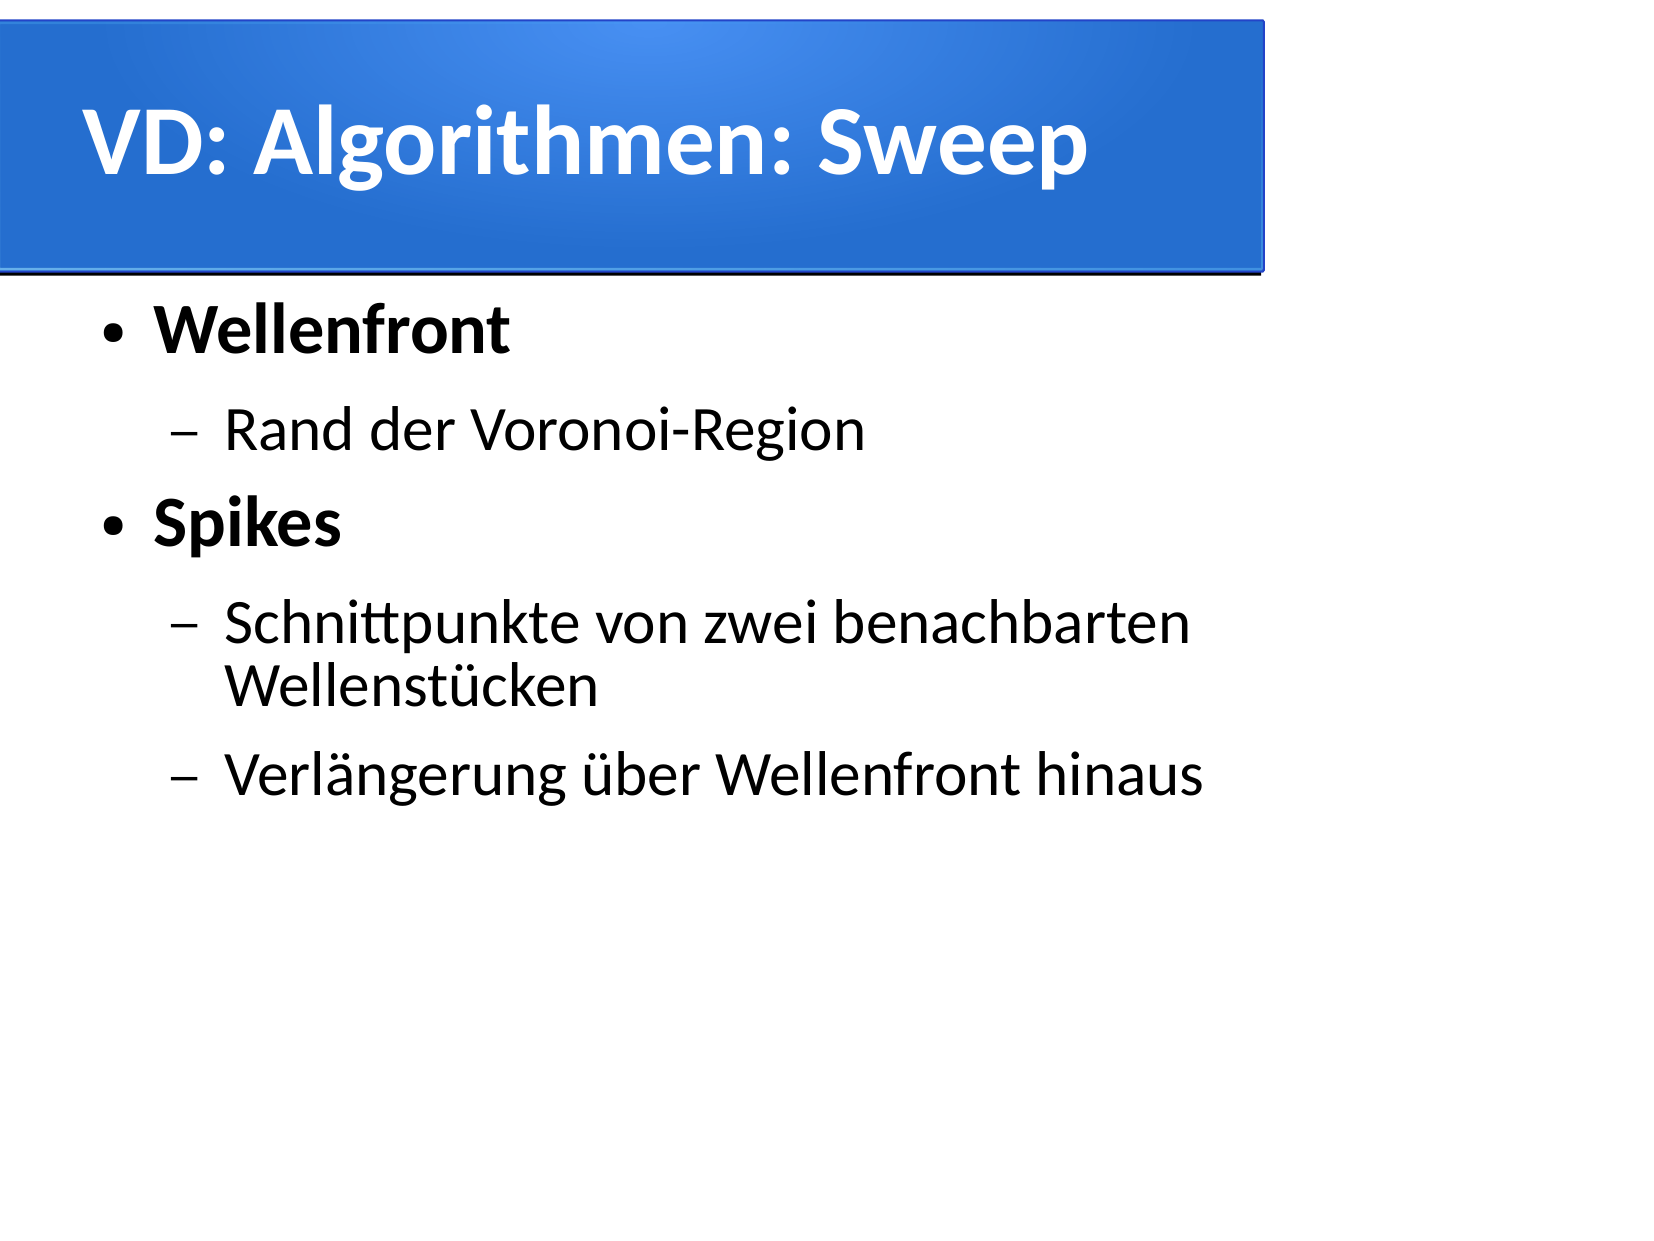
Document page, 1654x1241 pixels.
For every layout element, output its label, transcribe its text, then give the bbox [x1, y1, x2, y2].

list Wellenfront Rand der Voronoi-Region Spikes Schnittpunkte von zwei benachbarten Wellenstücken Verlängerung über Wellenfront hinaus [82, 299, 1571, 1019]
title VD: Algorithmen: Sweep [82, 47, 1235, 252]
